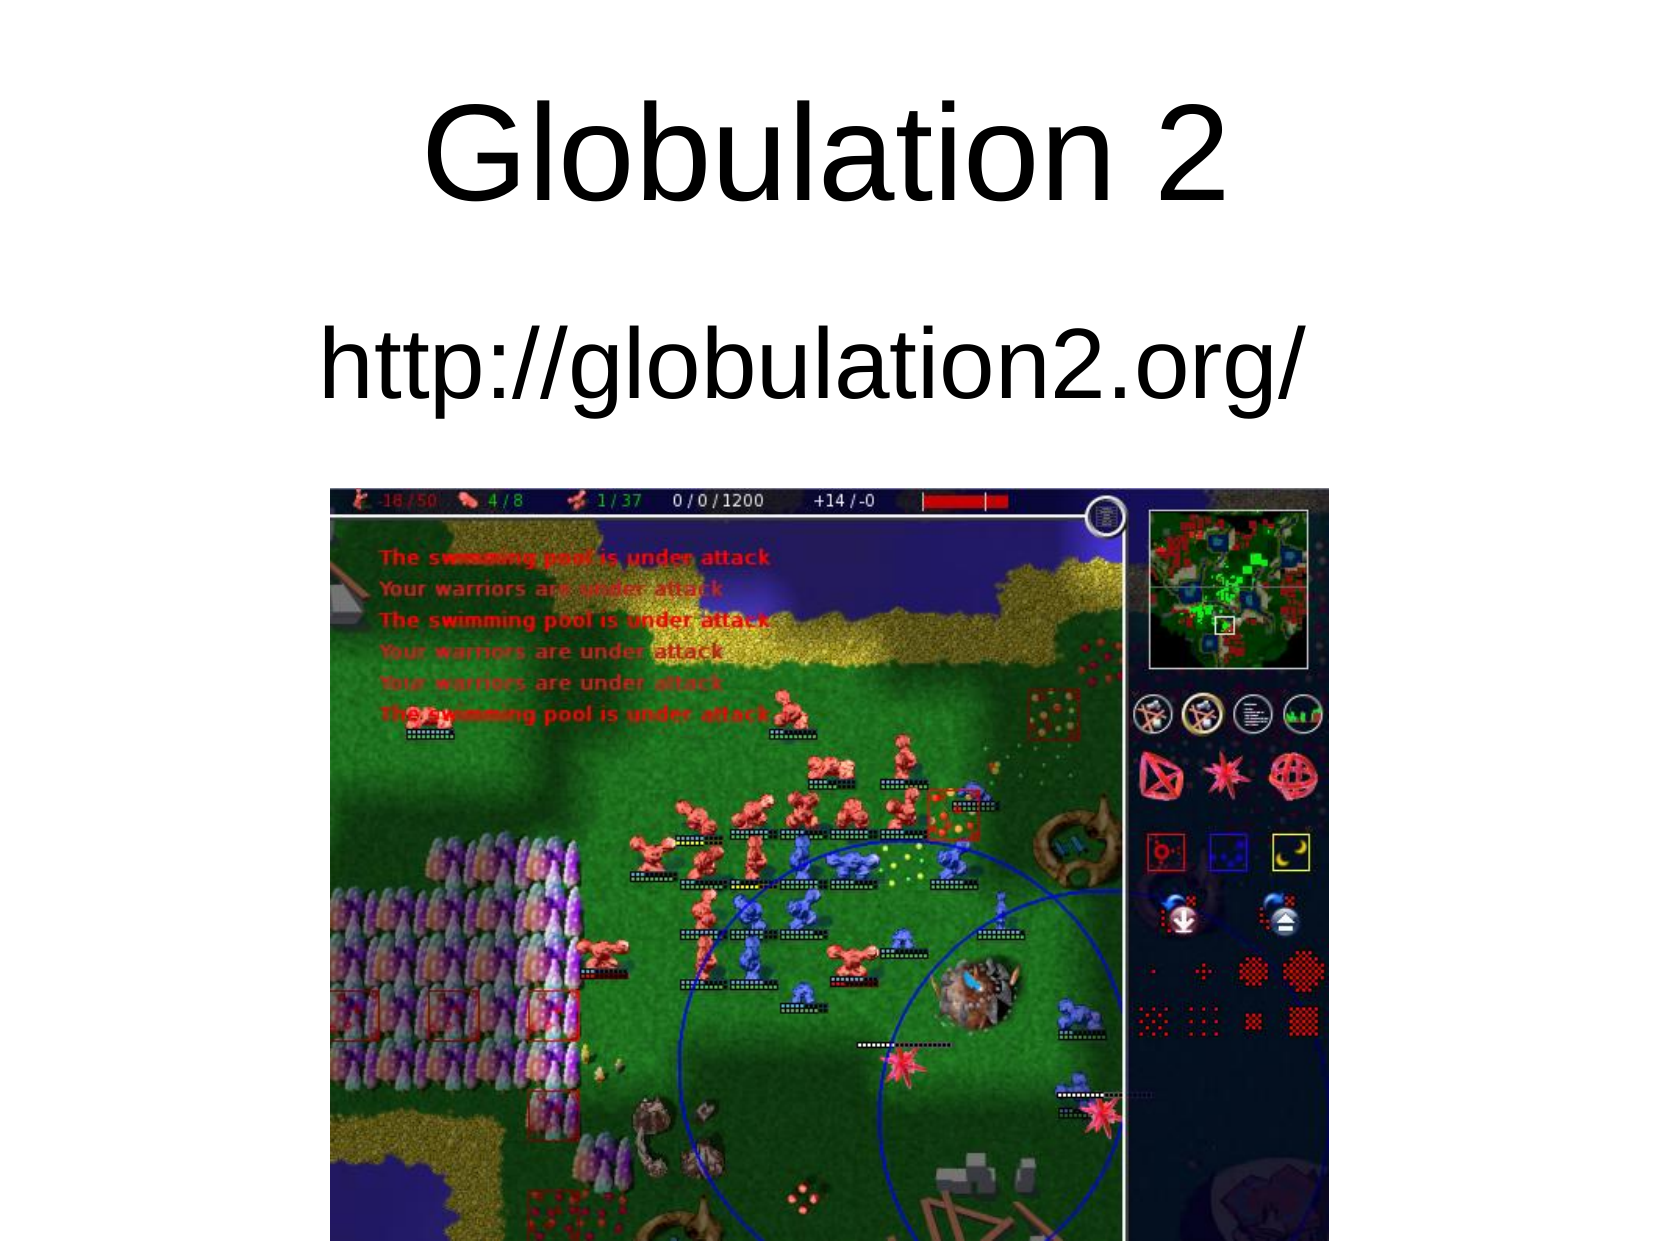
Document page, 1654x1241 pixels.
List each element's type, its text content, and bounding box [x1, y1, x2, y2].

subtitle http://globulation2.org/ [82, 297, 1571, 1102]
title Globulation 2 [82, 56, 1571, 250]
picture [330, 488, 1329, 1241]
